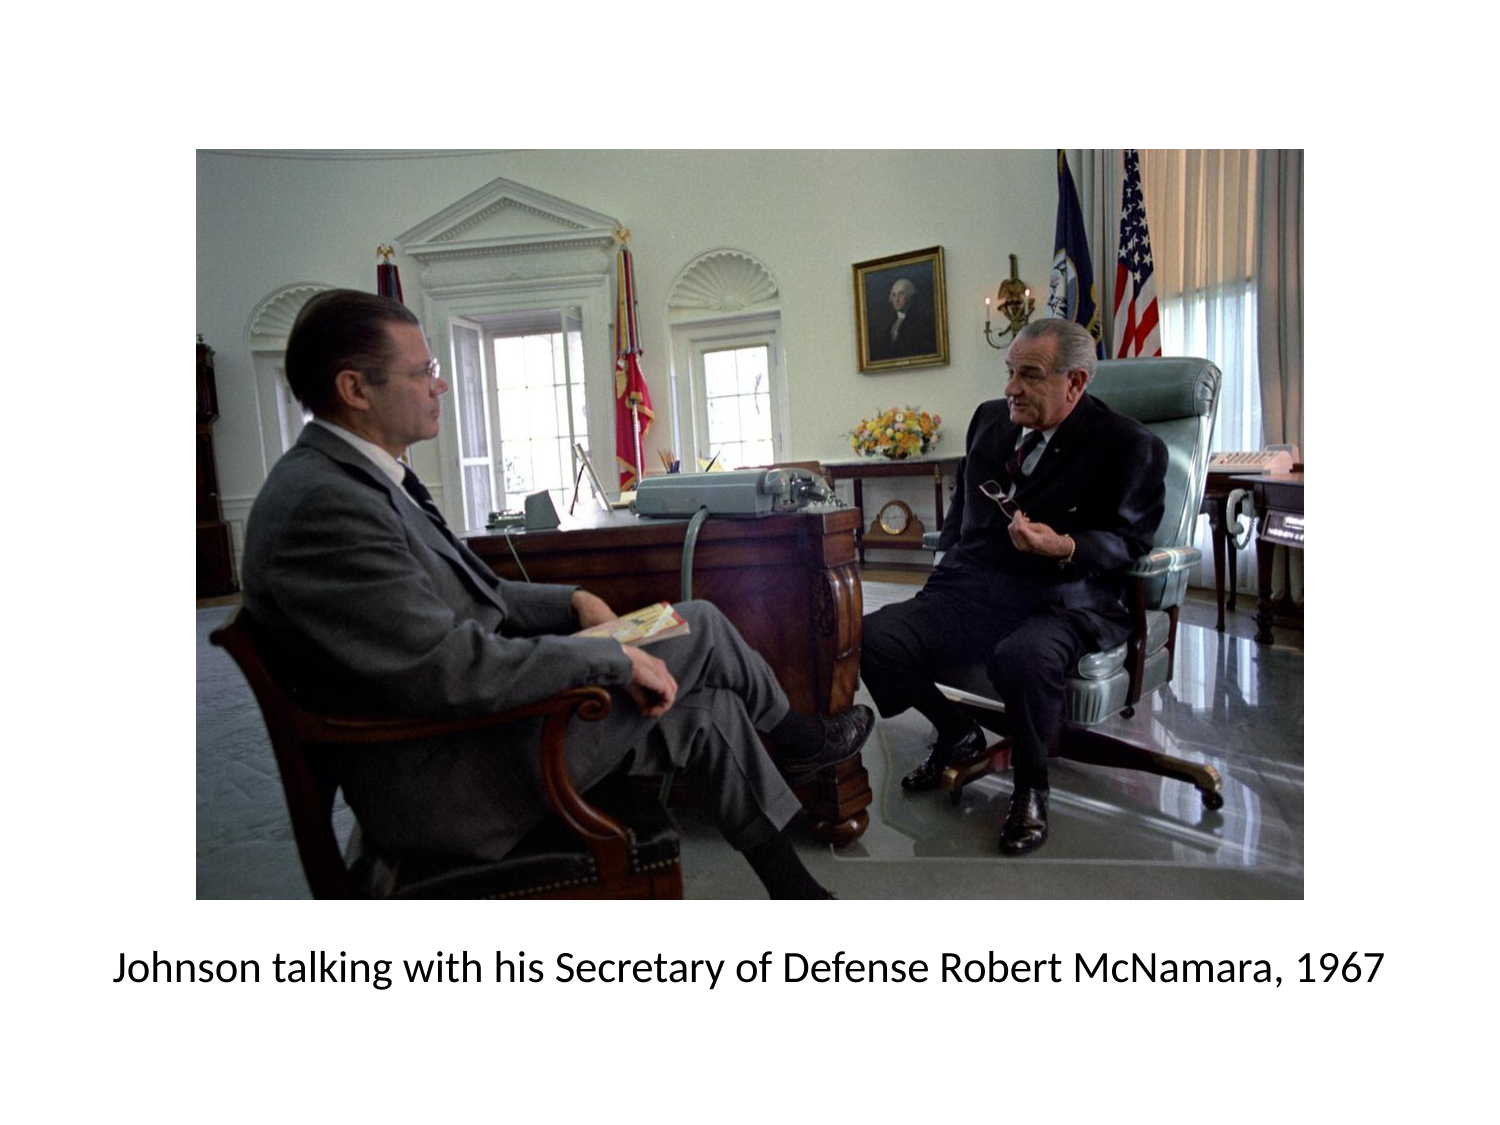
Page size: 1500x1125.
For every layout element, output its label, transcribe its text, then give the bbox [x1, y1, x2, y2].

text_box Johnson talking with his Secretary of Defense Robert McNamara, 1967 [97, 930, 1402, 999]
picture [196, 149, 1304, 900]
